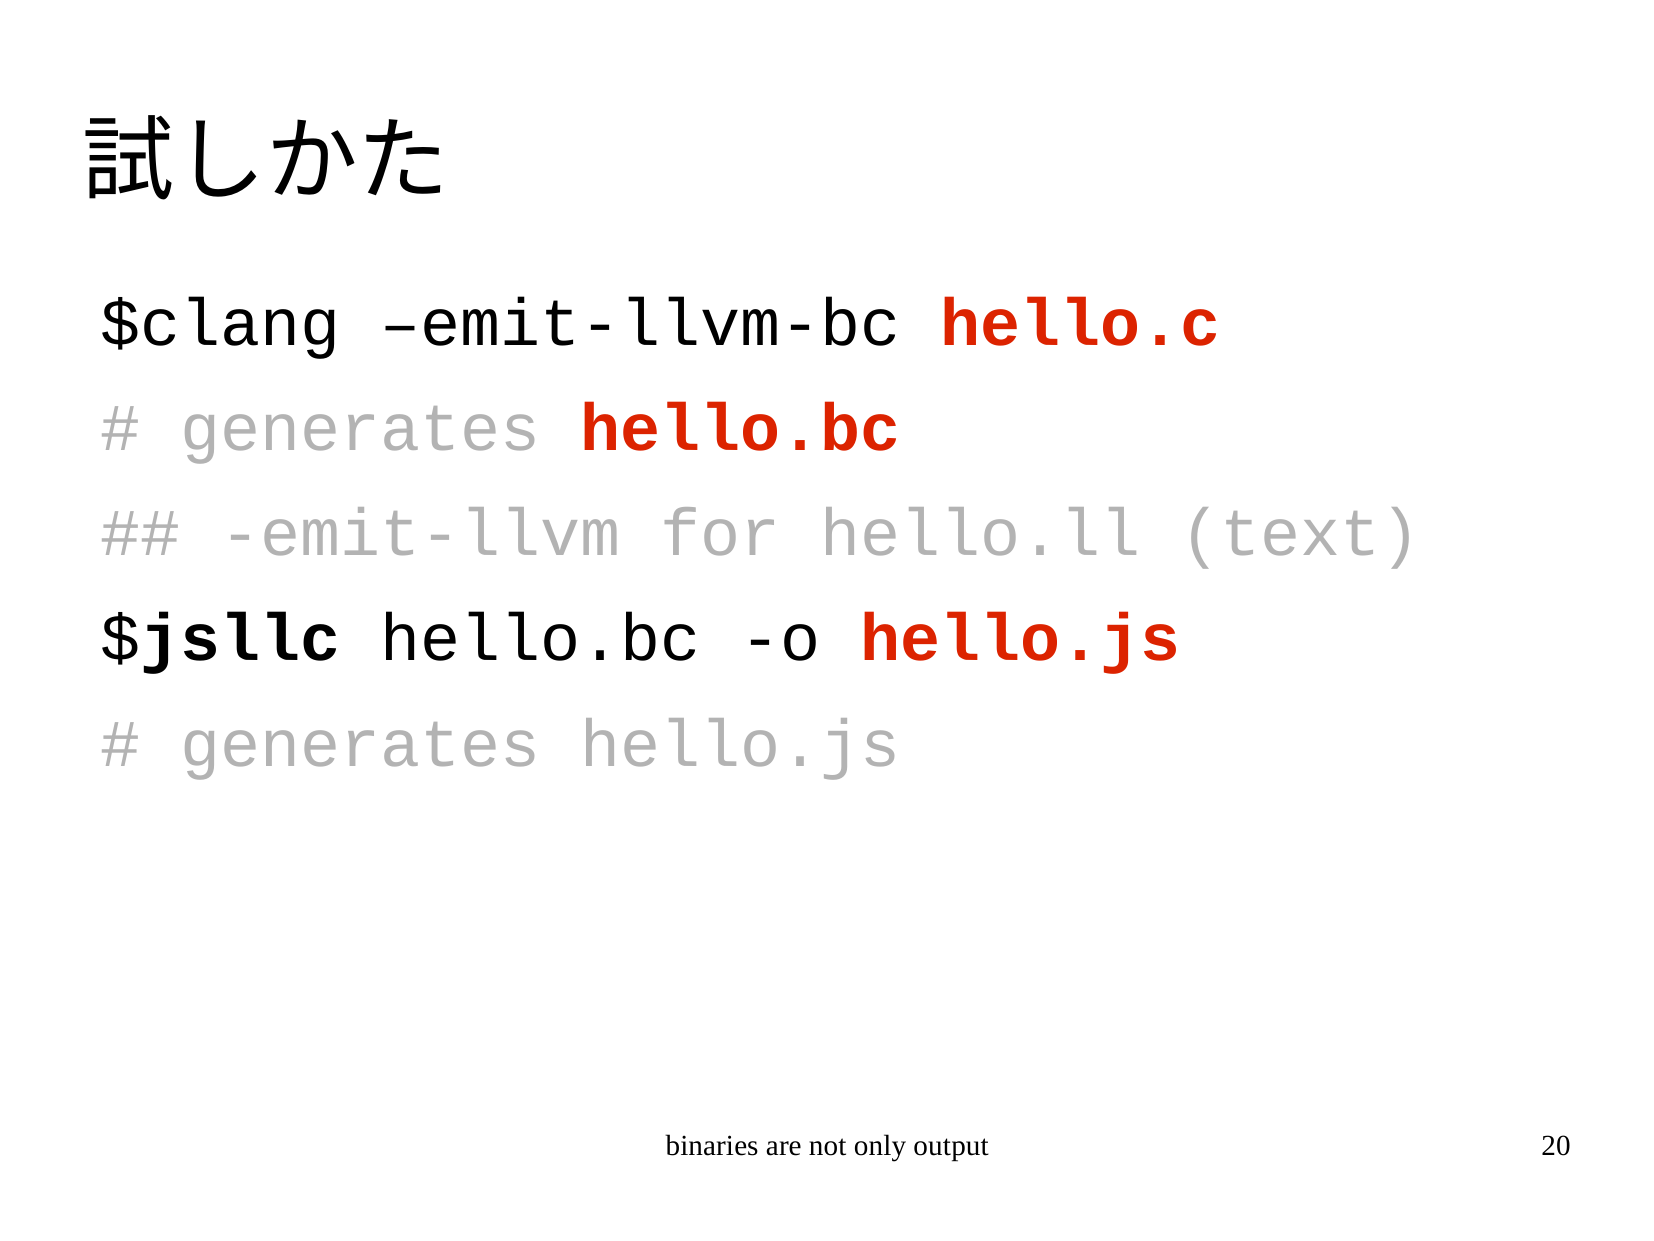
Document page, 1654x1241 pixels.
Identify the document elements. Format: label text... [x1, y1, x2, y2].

list $clang –emit-llvm-bc hello.c # generates hello.bc ## -emit-llvm for hello.ll (text) $jsllc hello.bc -o hello.js # generates hello.js [82, 290, 1571, 1094]
title 試しかた [82, 56, 1571, 250]
